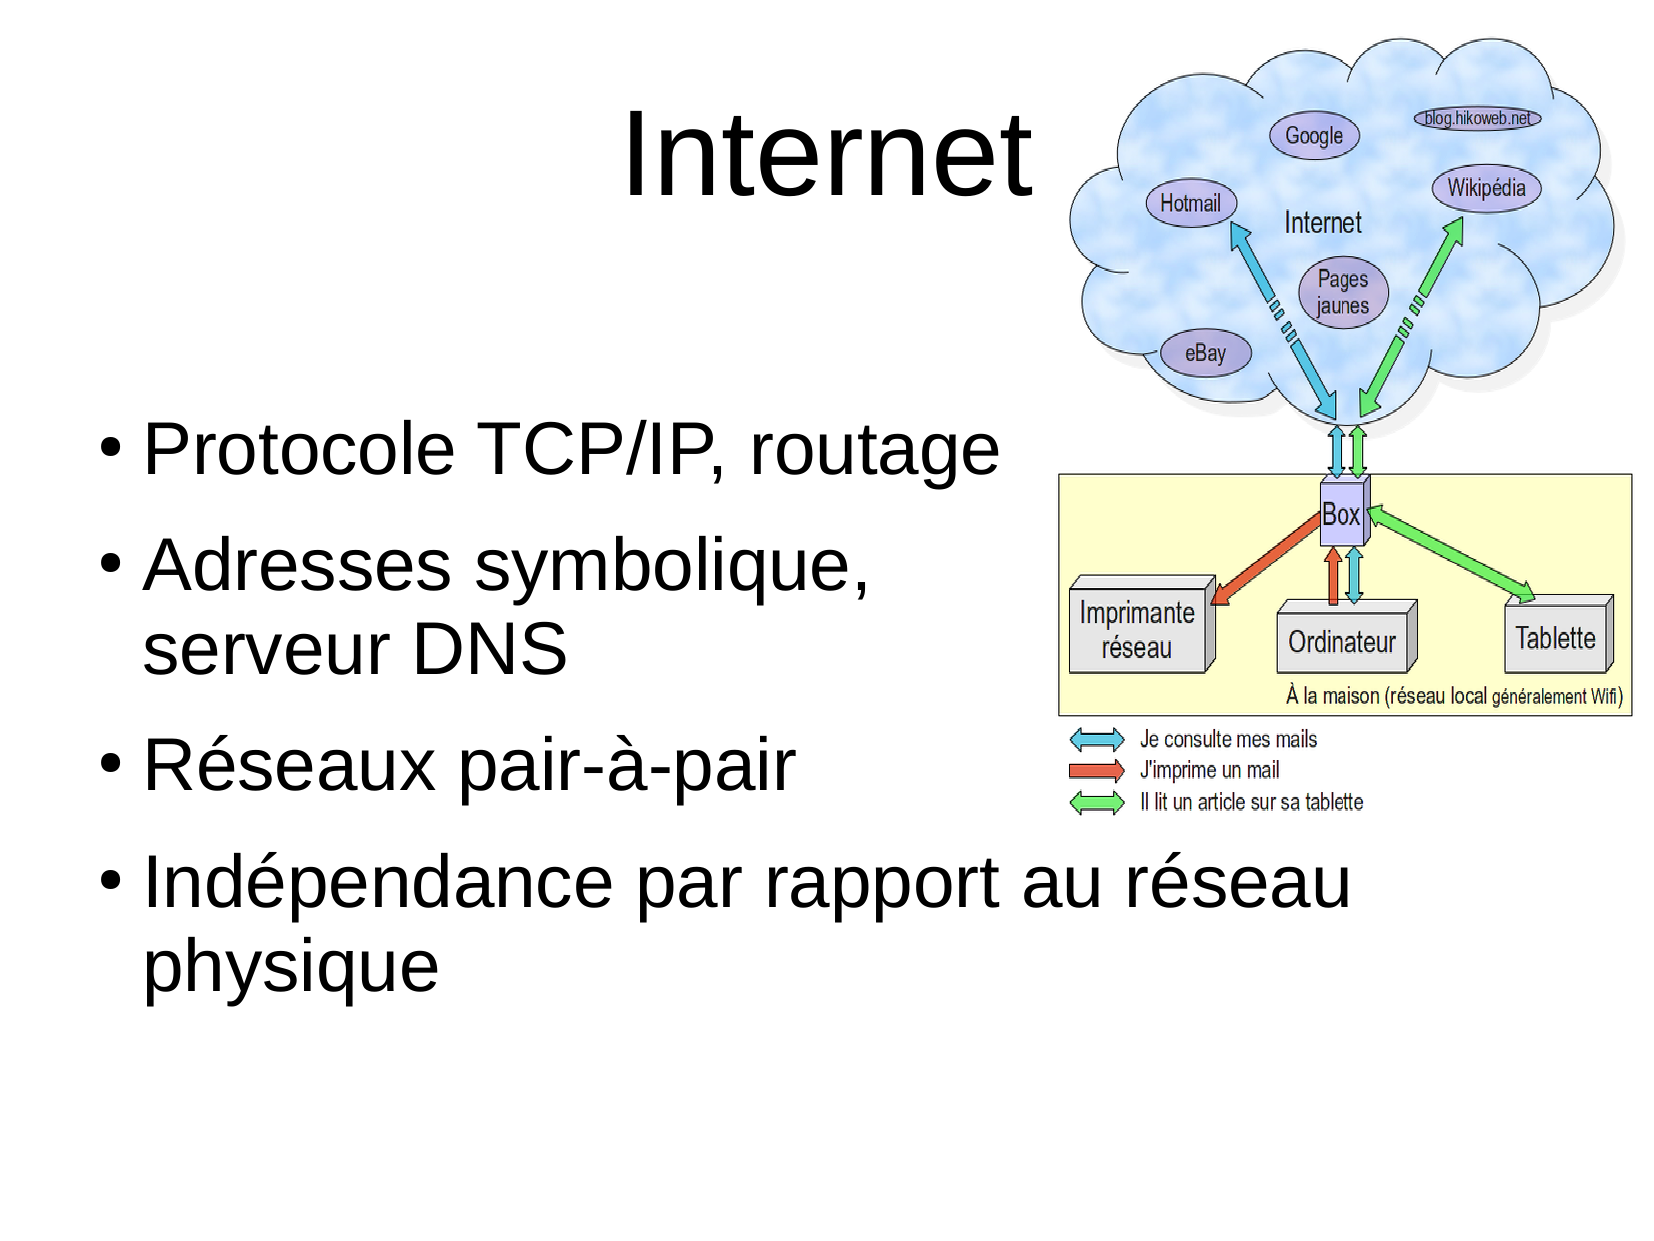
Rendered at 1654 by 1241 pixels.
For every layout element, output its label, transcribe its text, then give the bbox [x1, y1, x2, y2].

title Internet [82, 49, 1044, 257]
picture [1044, 29, 1642, 827]
list Protocole TCP/IP, routage Adresses symbolique, serveur DNS Réseaux pair-à-pair Indépendance par rapport au réseau physique [82, 290, 1571, 1010]
